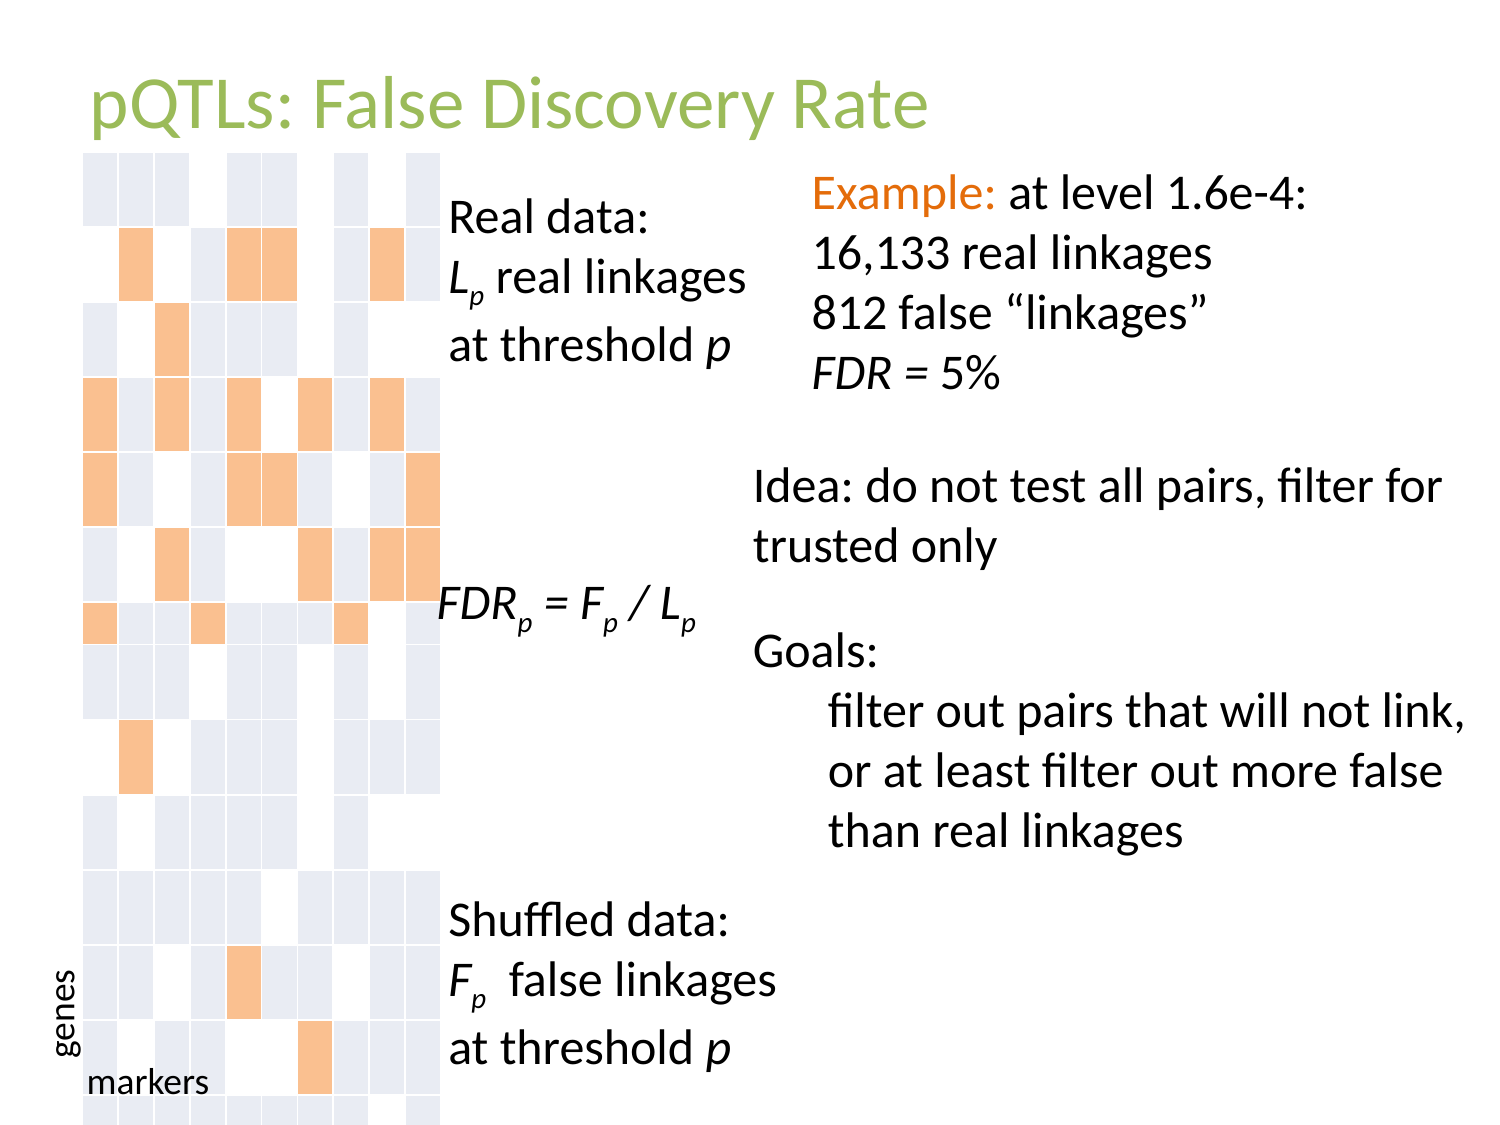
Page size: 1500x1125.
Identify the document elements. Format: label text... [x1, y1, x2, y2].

table_cell [298, 871, 332, 944]
table_cell [370, 946, 404, 1019]
table_cell [83, 303, 117, 376]
table_cell [334, 453, 368, 526]
table_cell [227, 303, 261, 376]
table_cell [262, 946, 297, 1019]
text_box Real data: Lp real linkages at threshold p [433, 175, 774, 379]
table_cell [191, 946, 225, 1019]
table_cell [227, 720, 261, 794]
table_cell [370, 453, 404, 526]
table_cell [90, 1021, 117, 1049]
table_cell [191, 871, 225, 944]
table_cell [83, 871, 117, 944]
table_cell [227, 228, 261, 301]
table_cell [119, 1021, 153, 1049]
table_cell [406, 946, 433, 1019]
table_cell [191, 720, 225, 794]
table_cell [298, 303, 332, 376]
table_cell [298, 528, 332, 601]
table_cell [370, 603, 404, 644]
table_cell [191, 796, 225, 869]
table_cell [191, 378, 225, 451]
table_header [298, 645, 332, 719]
table_cell [298, 228, 332, 301]
table_header [406, 645, 440, 719]
table_cell [406, 303, 433, 376]
table_cell [155, 720, 189, 794]
table_header [262, 645, 297, 719]
table_cell [406, 378, 440, 451]
table_header [298, 153, 332, 226]
table_cell [155, 796, 189, 869]
table_header [334, 153, 368, 226]
table_cell [155, 603, 189, 644]
table_cell [406, 603, 421, 644]
table_cell [298, 453, 332, 526]
table_cell [334, 228, 368, 301]
table_cell [227, 378, 261, 451]
table_cell [406, 1021, 440, 1094]
table_cell [262, 720, 297, 794]
table_cell [298, 603, 332, 644]
table_cell [119, 303, 153, 376]
table_cell [191, 228, 225, 301]
table_cell [227, 1021, 261, 1049]
table_cell [406, 871, 440, 944]
table_cell [155, 303, 189, 376]
table_cell [119, 228, 153, 301]
table_header [334, 645, 368, 719]
table_cell [262, 303, 297, 376]
table_cell [83, 1110, 117, 1125]
table_header [155, 153, 189, 226]
table_cell [191, 1021, 225, 1049]
table_cell [227, 1110, 261, 1125]
table_cell [370, 720, 404, 794]
table_cell [191, 603, 225, 644]
table_cell [262, 453, 297, 526]
table_cell [227, 871, 261, 944]
table_cell [119, 871, 153, 944]
table_cell [334, 796, 368, 869]
table_cell [370, 871, 404, 944]
text_box Example: at level 1.6e-4: 16,133 real linkages 812 false “linkages” FDR = 5% [796, 152, 1442, 445]
table_cell [83, 528, 117, 601]
table_cell [334, 303, 368, 376]
table_cell [155, 871, 189, 944]
table_cell [334, 871, 368, 944]
table_cell [370, 303, 404, 376]
table_cell [119, 528, 153, 601]
table_cell [370, 1021, 404, 1094]
text_box Idea: do not test all pairs, filter for trusted only Goals: filter out pairs that will not link, or at least filter out more false than real linkages [738, 445, 1500, 880]
table_cell [227, 796, 261, 869]
table_cell [155, 453, 189, 526]
table_cell [262, 871, 297, 944]
table_cell [334, 720, 368, 794]
table_cell [155, 228, 189, 301]
table_cell [119, 720, 153, 794]
table_cell [227, 946, 261, 1019]
table_header [370, 153, 404, 226]
table_cell [334, 603, 368, 644]
table_cell [298, 1096, 332, 1125]
table_cell [83, 378, 117, 451]
table_header [83, 153, 117, 226]
table_cell [83, 228, 117, 301]
table_cell [191, 528, 225, 601]
table_cell [155, 528, 189, 601]
table_cell [298, 946, 332, 1019]
table_header [191, 153, 225, 226]
table_cell [298, 1021, 332, 1094]
table_cell [227, 603, 261, 644]
text_box FDRp = Fp / Lp [421, 562, 738, 646]
table_cell [298, 796, 332, 869]
table_cell [262, 1096, 297, 1125]
table_cell [83, 796, 117, 869]
table_cell [227, 528, 261, 601]
table_cell [119, 1110, 153, 1125]
table_header [262, 153, 297, 226]
table_cell [191, 453, 225, 526]
table_cell [298, 378, 332, 451]
table_cell [370, 796, 404, 869]
table_header [191, 645, 225, 719]
table_header [83, 645, 117, 719]
table_cell [83, 453, 117, 526]
table_cell [119, 946, 153, 1019]
table_cell [262, 528, 297, 601]
table_header [227, 645, 261, 719]
table_cell [262, 603, 297, 644]
table_cell [90, 946, 117, 1019]
table_cell [334, 1096, 368, 1125]
table_cell [83, 603, 117, 644]
table_cell [406, 720, 440, 794]
table_header [119, 153, 153, 226]
table_cell [191, 1110, 225, 1125]
table_header [227, 153, 261, 226]
table_cell [119, 603, 153, 644]
table_cell [155, 946, 189, 1019]
table_cell [334, 378, 368, 451]
table_header [406, 153, 440, 226]
table_header [155, 645, 189, 719]
table_header [370, 645, 404, 719]
text_box Shuffled data: Fp false linkages at threshold p [433, 878, 797, 1082]
table_cell [370, 378, 404, 451]
table_cell [334, 946, 368, 1019]
table_cell [334, 528, 368, 601]
table_cell [119, 796, 153, 869]
table_cell [406, 1096, 440, 1125]
table_cell [370, 528, 404, 601]
table_cell [406, 796, 440, 869]
table_cell [83, 720, 117, 794]
table_cell [298, 720, 332, 794]
table_cell [334, 1021, 368, 1094]
table_cell [119, 453, 153, 526]
table_cell [406, 228, 433, 301]
table_cell [191, 303, 225, 376]
table_cell [155, 378, 189, 451]
table_cell [155, 1021, 189, 1049]
table_cell [370, 228, 404, 301]
table_cell [262, 378, 297, 451]
table_cell [262, 228, 297, 301]
table_cell [406, 453, 440, 526]
text_box genes [29, 921, 90, 1074]
table_cell [262, 1021, 297, 1094]
text_box markers [71, 1049, 283, 1110]
text_box pQTLs: False Discovery Rate [74, 45, 1425, 153]
table_cell [227, 453, 261, 526]
table_cell [370, 1096, 404, 1125]
table_cell [262, 796, 297, 869]
table_cell [119, 378, 153, 451]
table_header [119, 645, 153, 719]
table_cell [406, 528, 440, 601]
table_cell [155, 1110, 189, 1125]
